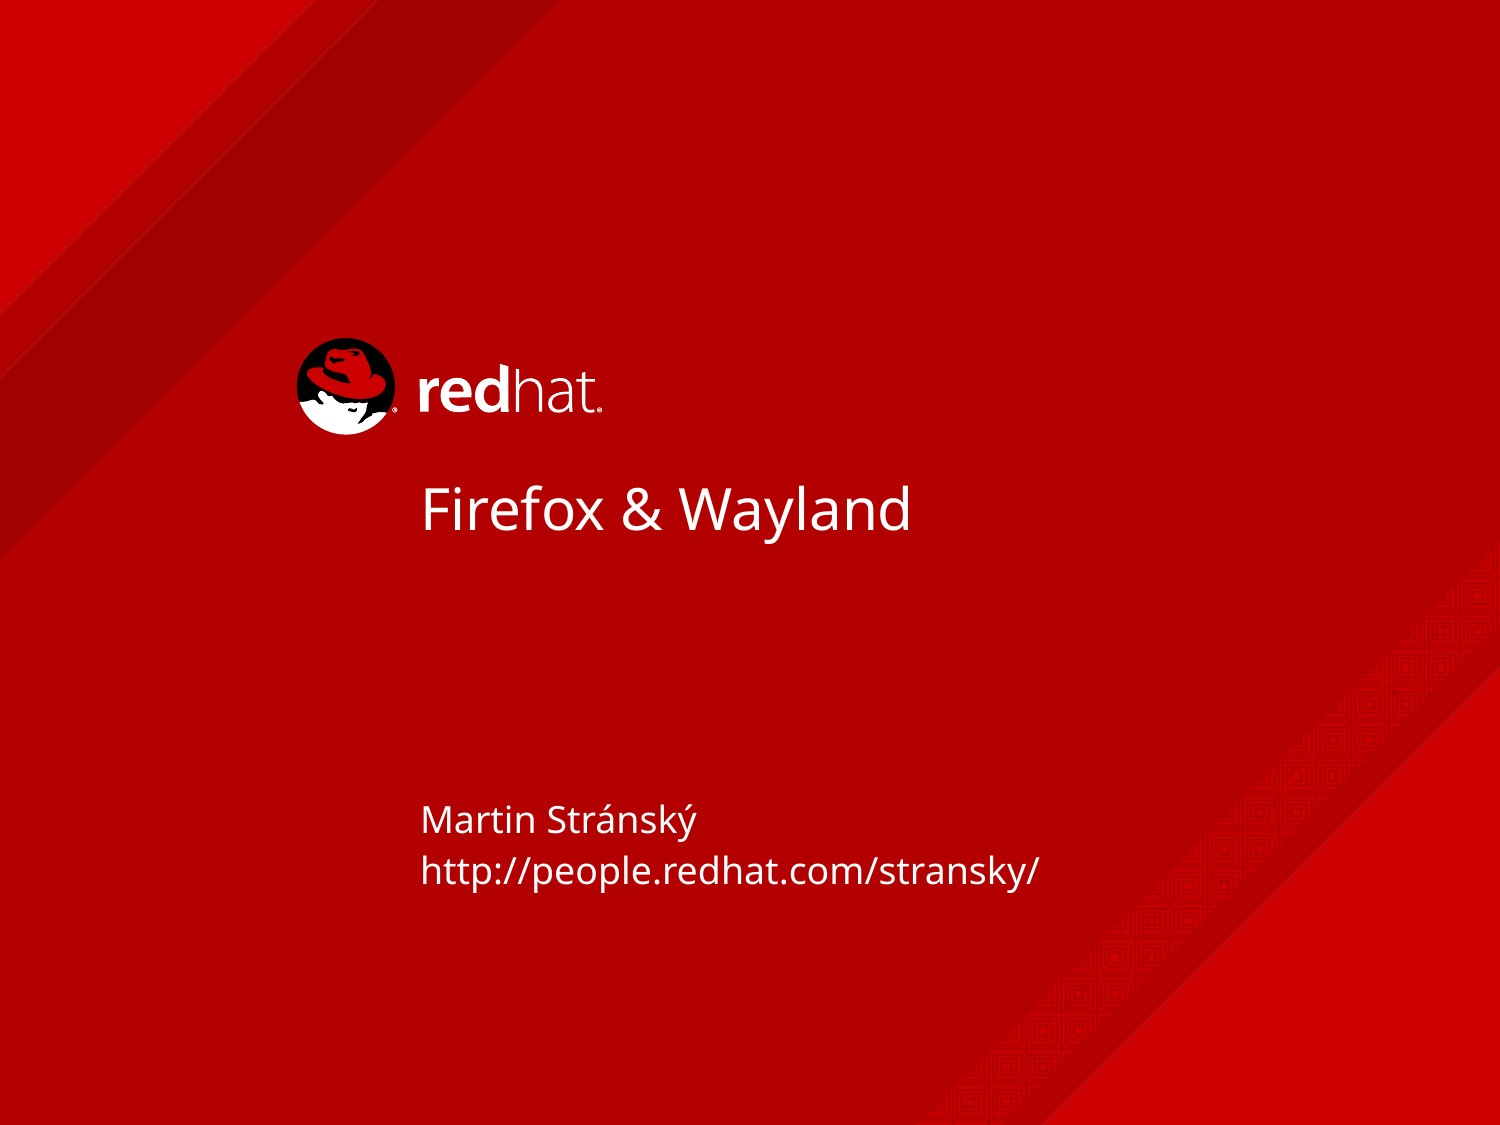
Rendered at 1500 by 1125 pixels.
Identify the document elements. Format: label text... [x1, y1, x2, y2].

subtitle Martin Stránský http://people.redhat.com/stransky/ [420, 682, 1411, 934]
title Firefox & Wayland [420, 467, 1381, 616]
picture [0, 0, 1500, 1125]
